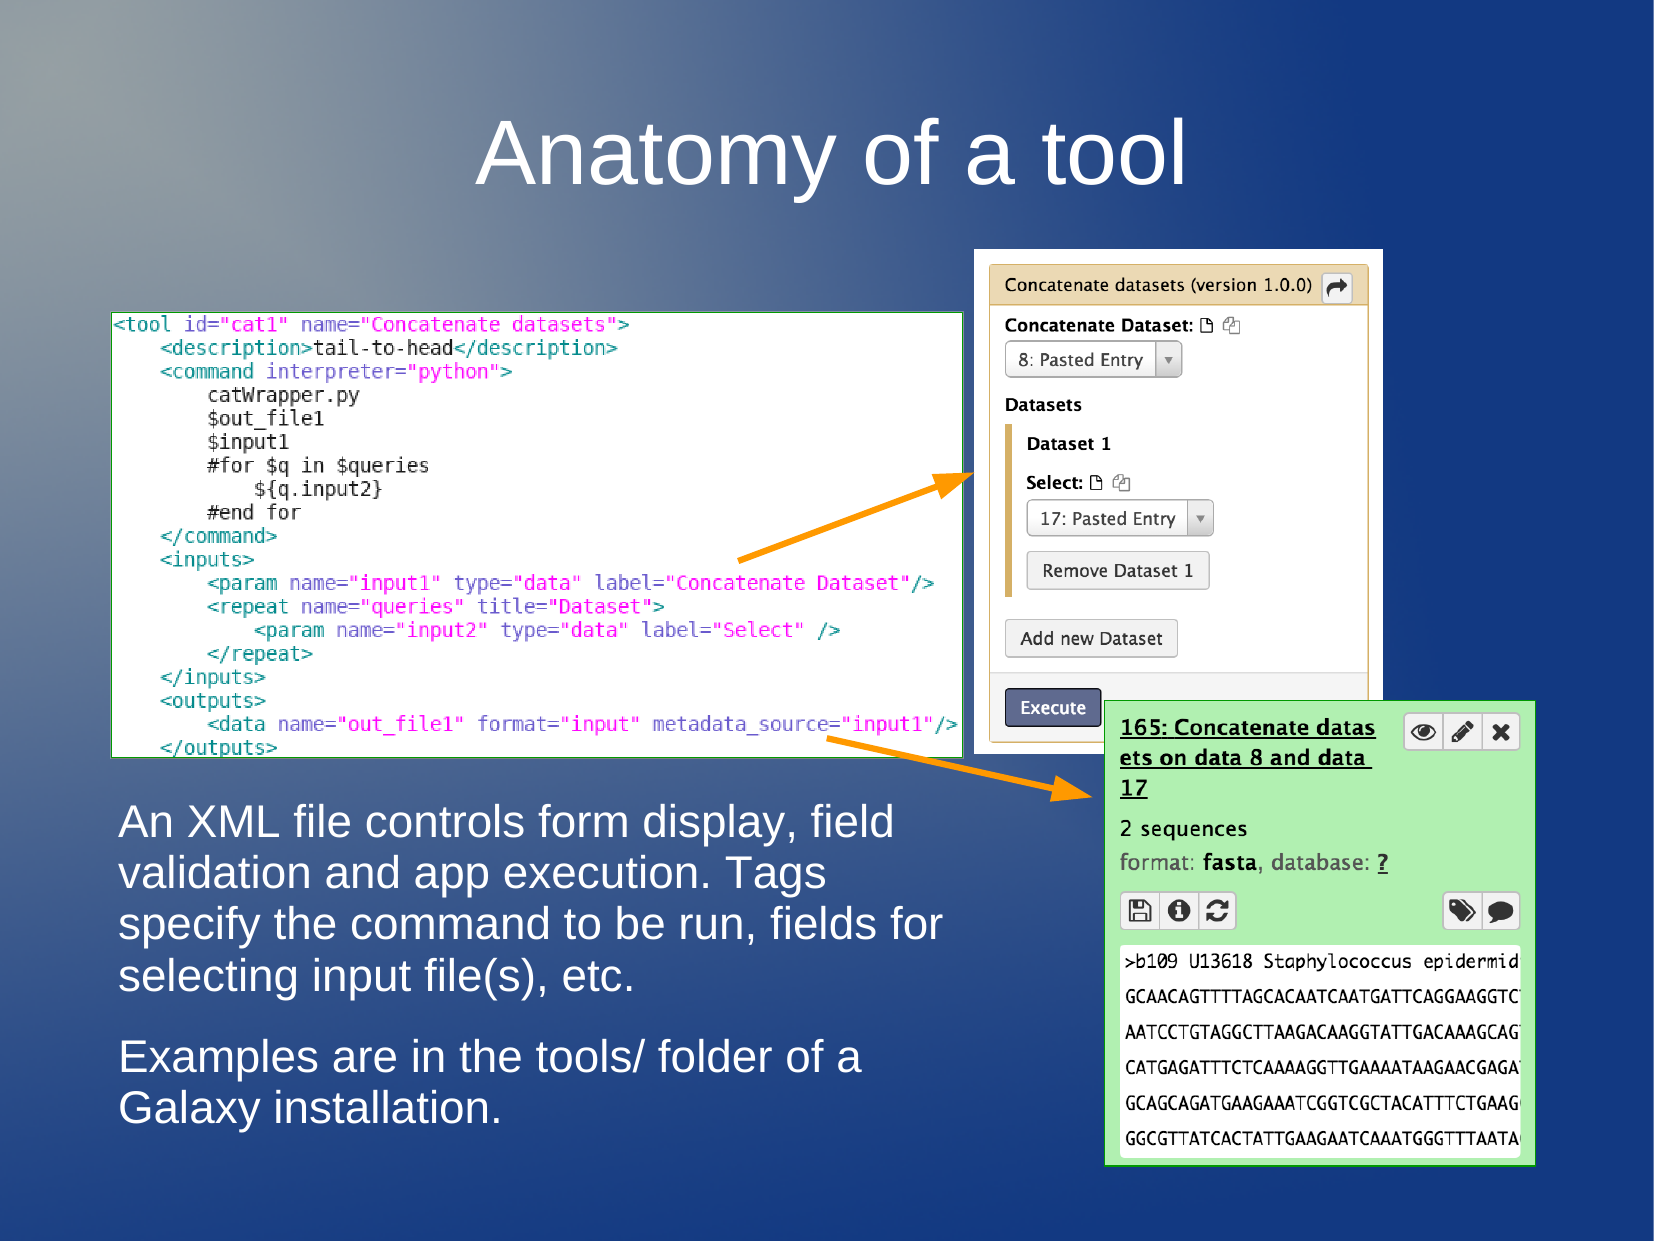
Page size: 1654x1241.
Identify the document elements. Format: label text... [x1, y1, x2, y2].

picture [0, 0, 1654, 1241]
title Anatomy of a tool [70, 49, 1595, 257]
list An XML file controls form display, field validation and app execution. Tags specify the command to be run, fields for selecting input file(s), etc. Examples are in the tools/ folder of a Galaxy installation. [118, 796, 975, 1152]
